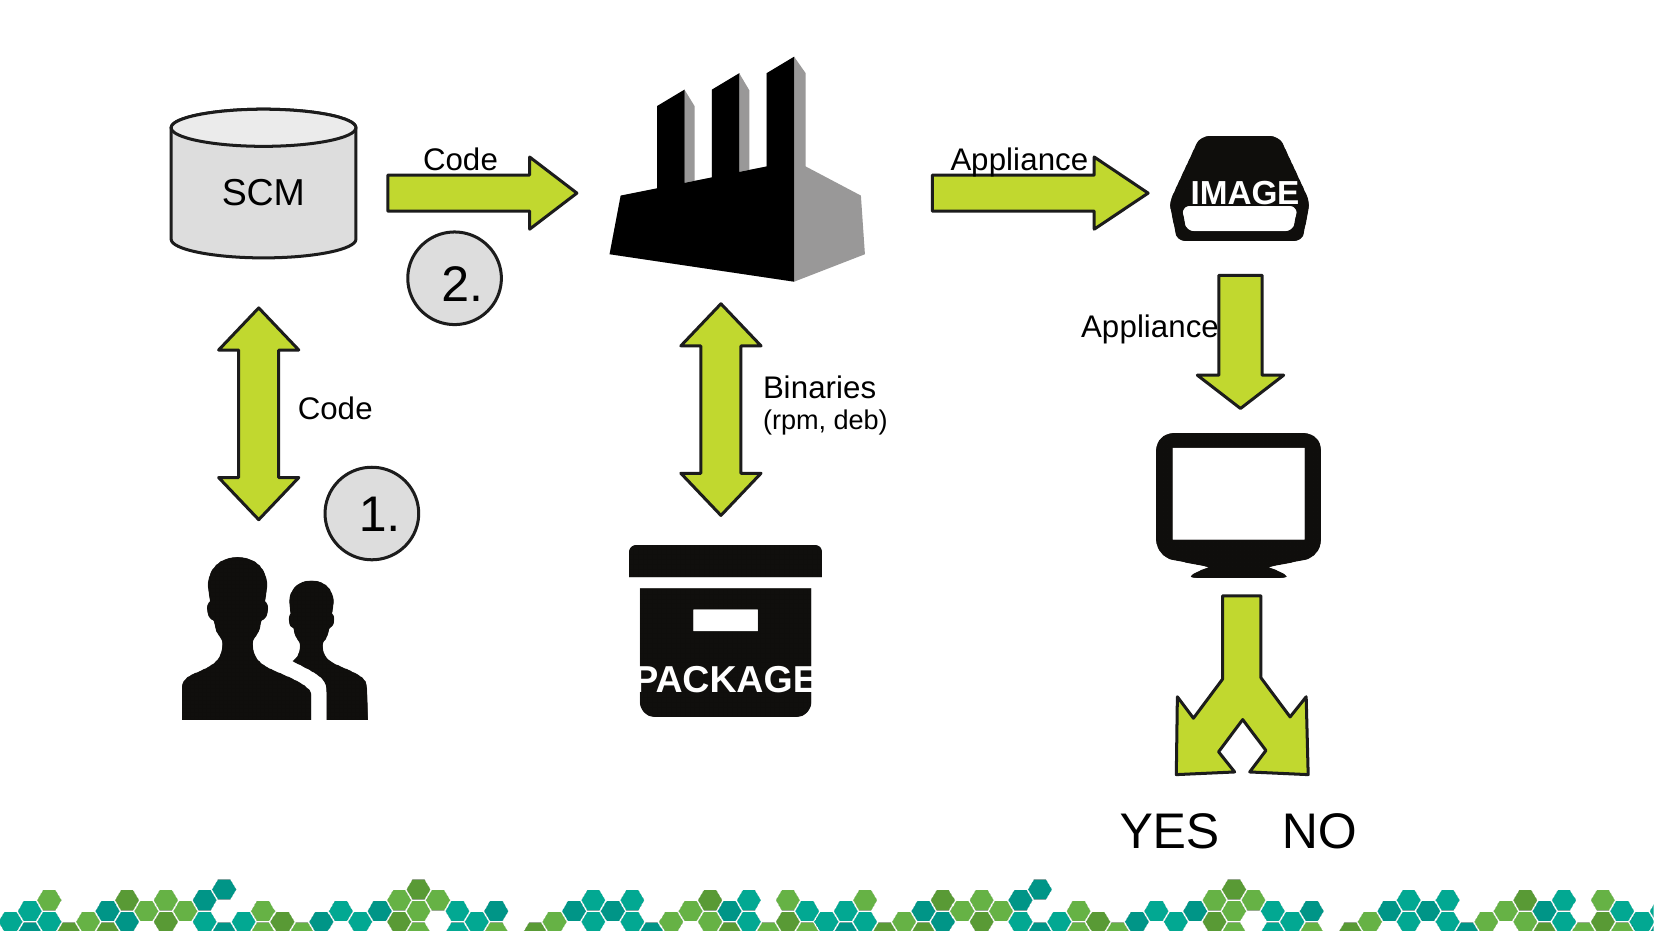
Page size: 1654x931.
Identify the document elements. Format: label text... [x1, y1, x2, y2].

text_box [1218, 275, 1263, 301]
text_box [407, 231, 490, 315]
text_box [932, 175, 1149, 230]
text_box [351, 555, 393, 560]
text_box [325, 467, 402, 550]
text_box [1197, 357, 1284, 409]
text_box Code [283, 383, 407, 438]
text_box Code [408, 134, 532, 189]
picture [0, 871, 1654, 931]
picture [182, 557, 368, 720]
picture [602, 49, 873, 290]
text_box [218, 307, 299, 520]
text_box [680, 303, 762, 516]
text_box 2. [426, 248, 507, 325]
picture [1170, 136, 1309, 241]
text_box [1176, 595, 1309, 775]
text_box Appliance [1066, 301, 1280, 357]
picture [629, 545, 822, 717]
text_box NO [1267, 795, 1409, 869]
text_box [387, 158, 577, 230]
text_box Appliance [935, 134, 1149, 190]
text_box 1. [343, 478, 424, 555]
text_box Binaries (rpm, deb) [748, 362, 932, 450]
picture [1156, 433, 1321, 578]
text_box SCM [171, 131, 356, 258]
text_box YES [1104, 795, 1247, 869]
